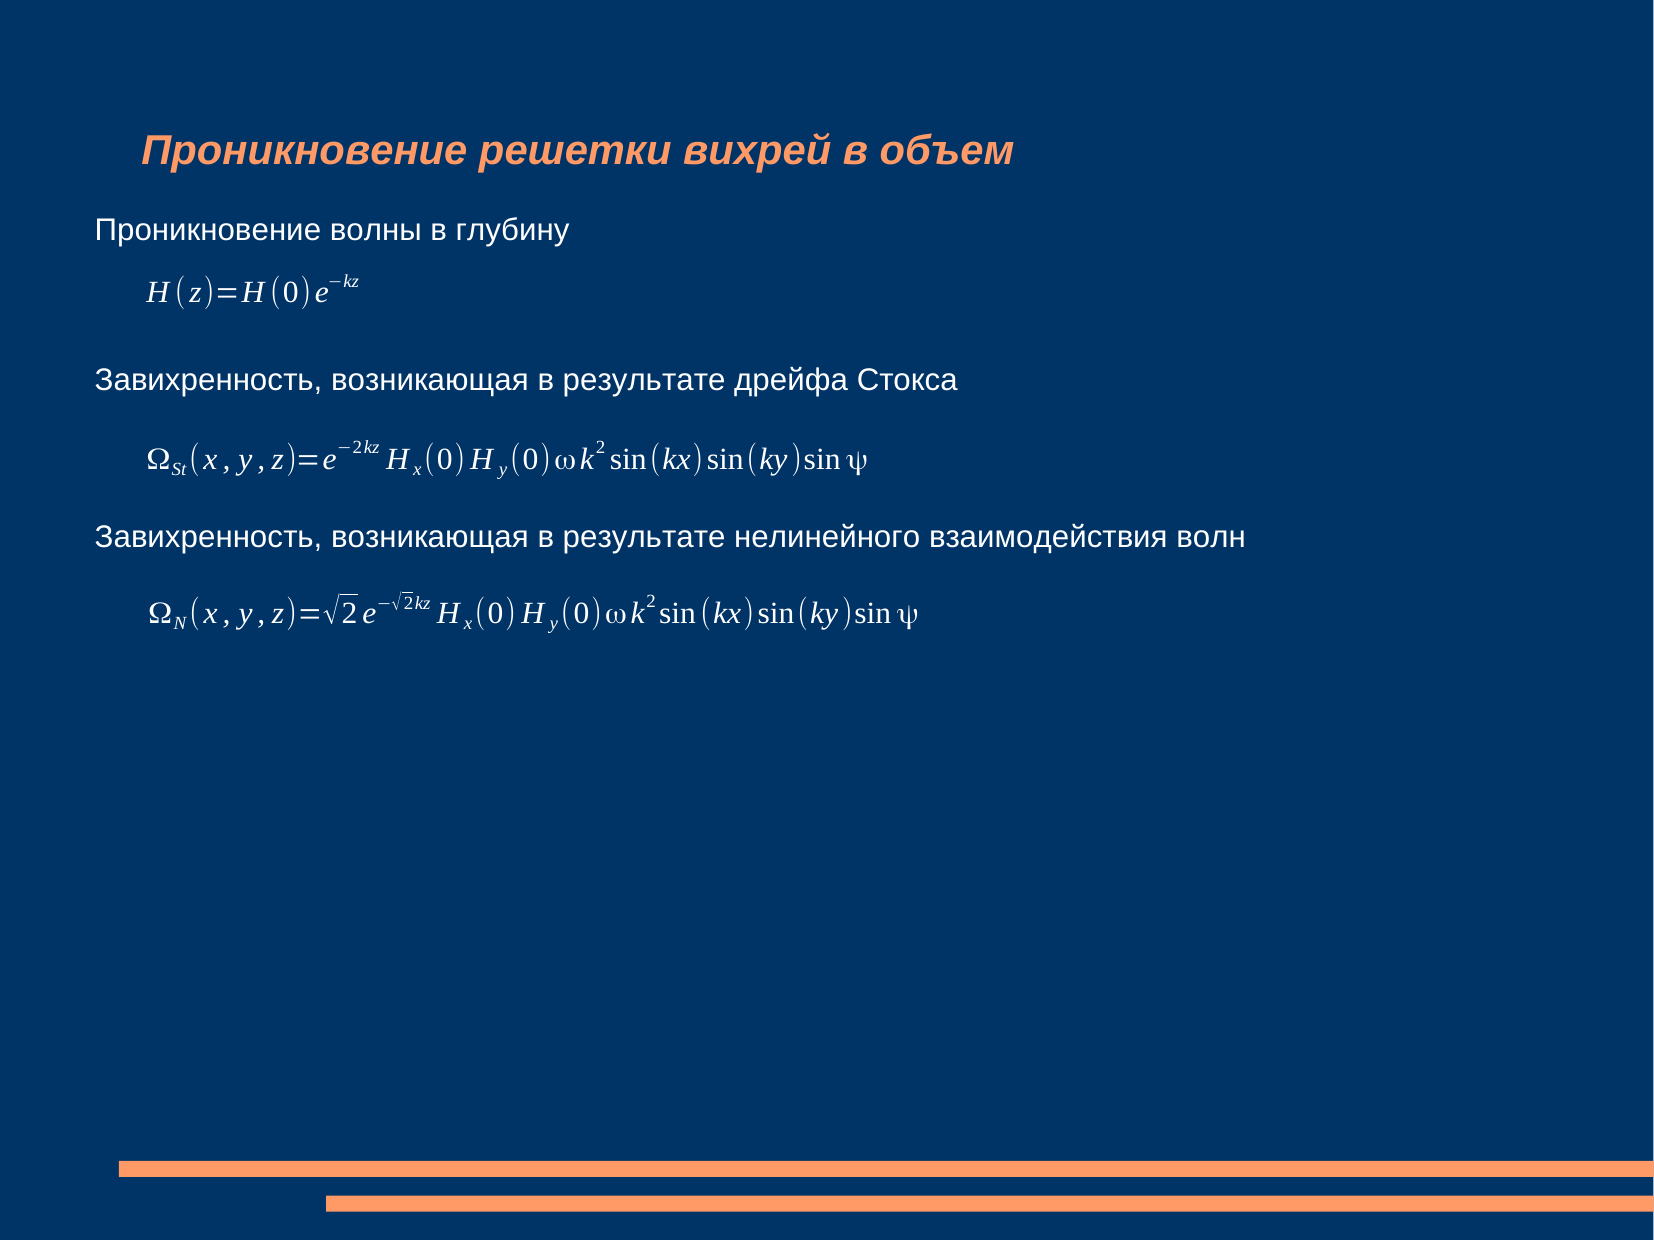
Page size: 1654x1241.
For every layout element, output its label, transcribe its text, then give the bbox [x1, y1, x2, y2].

text_box Проникновение волны в глубину [94, 212, 1205, 311]
text_box Завихренность, возникающая в результате нелинейного взаимодействия волн [94, 519, 1252, 618]
chart [141, 618, 925, 634]
text_box Завихренность, возникающая в результате дрейфа Стокса [94, 362, 1205, 461]
title Проникновение решетки вихрей в объем [121, 46, 1534, 254]
chart [139, 461, 875, 481]
